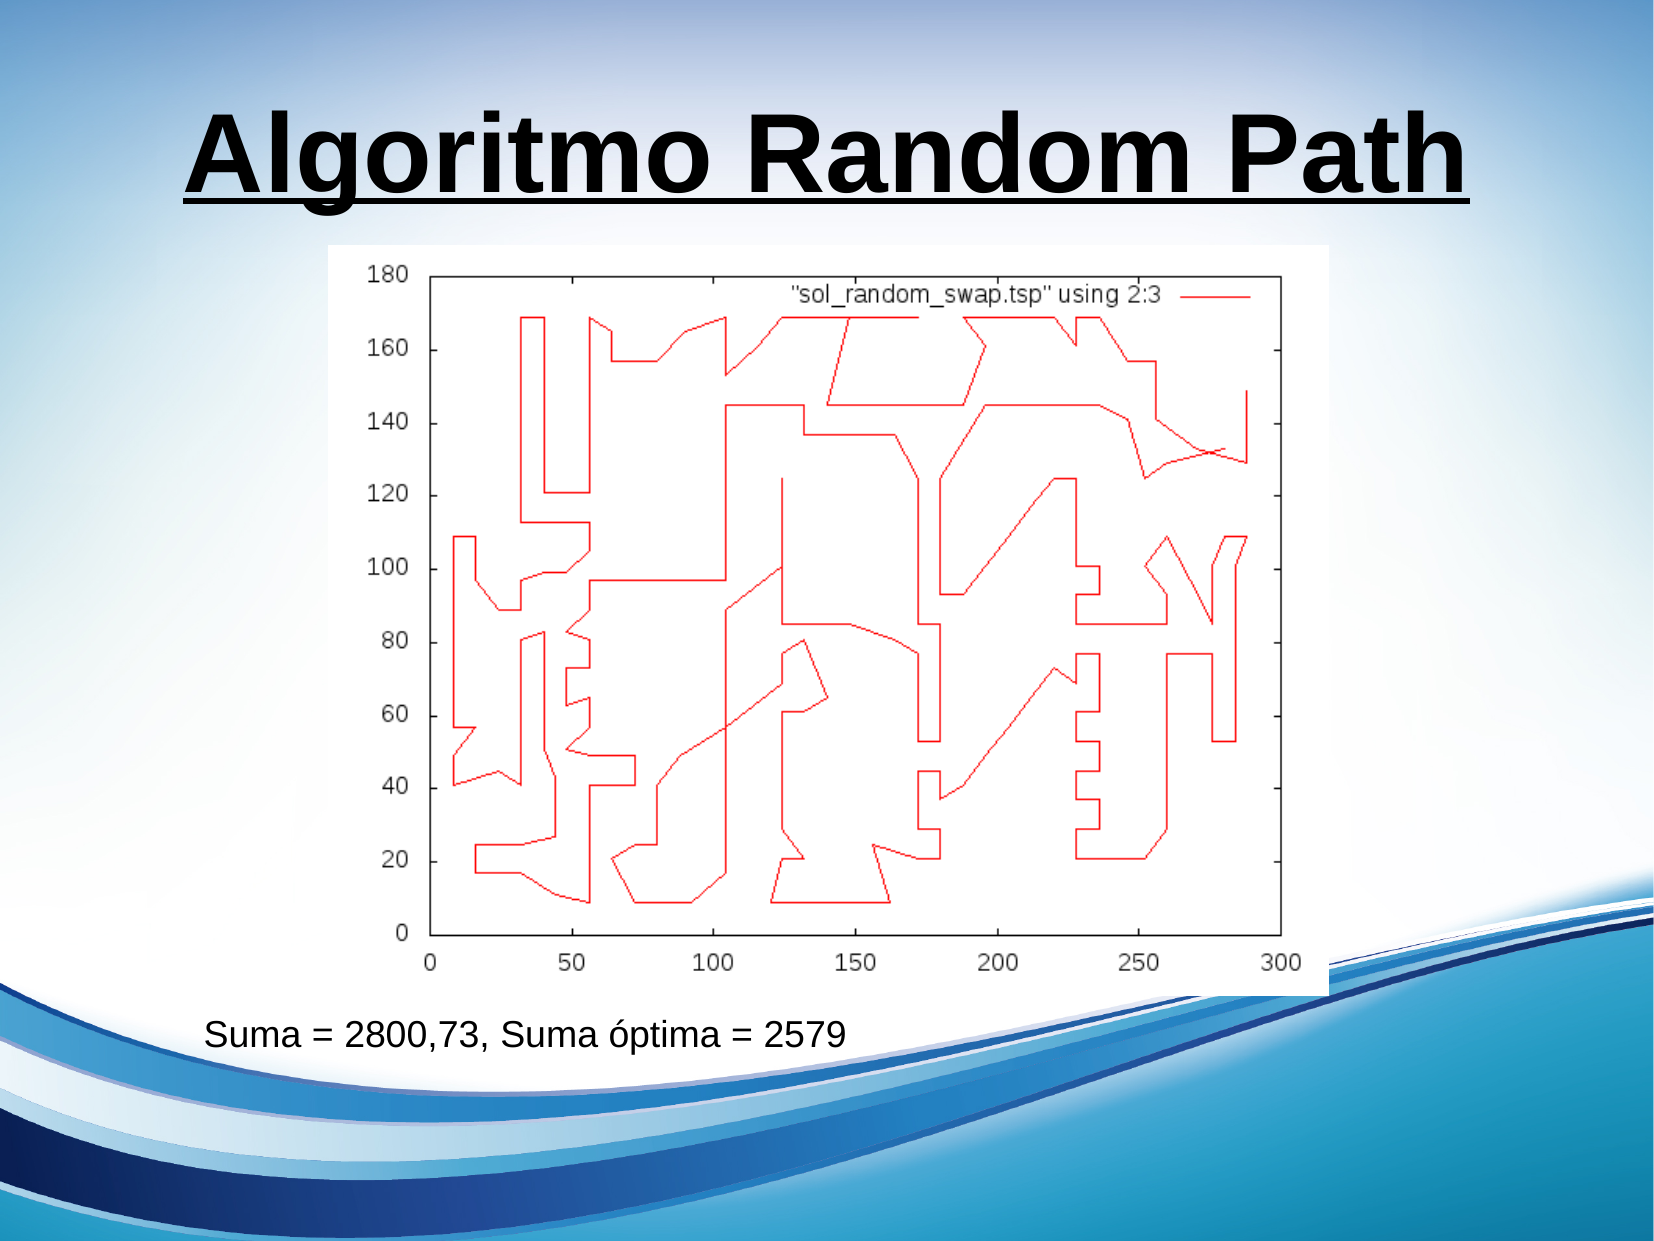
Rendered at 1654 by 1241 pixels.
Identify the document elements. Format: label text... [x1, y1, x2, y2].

text_box Suma = 2800,73, Suma óptima = 2579 [188, 1006, 1465, 1063]
title Algoritmo Random Path [82, 49, 1571, 257]
picture [0, 0, 1654, 1241]
